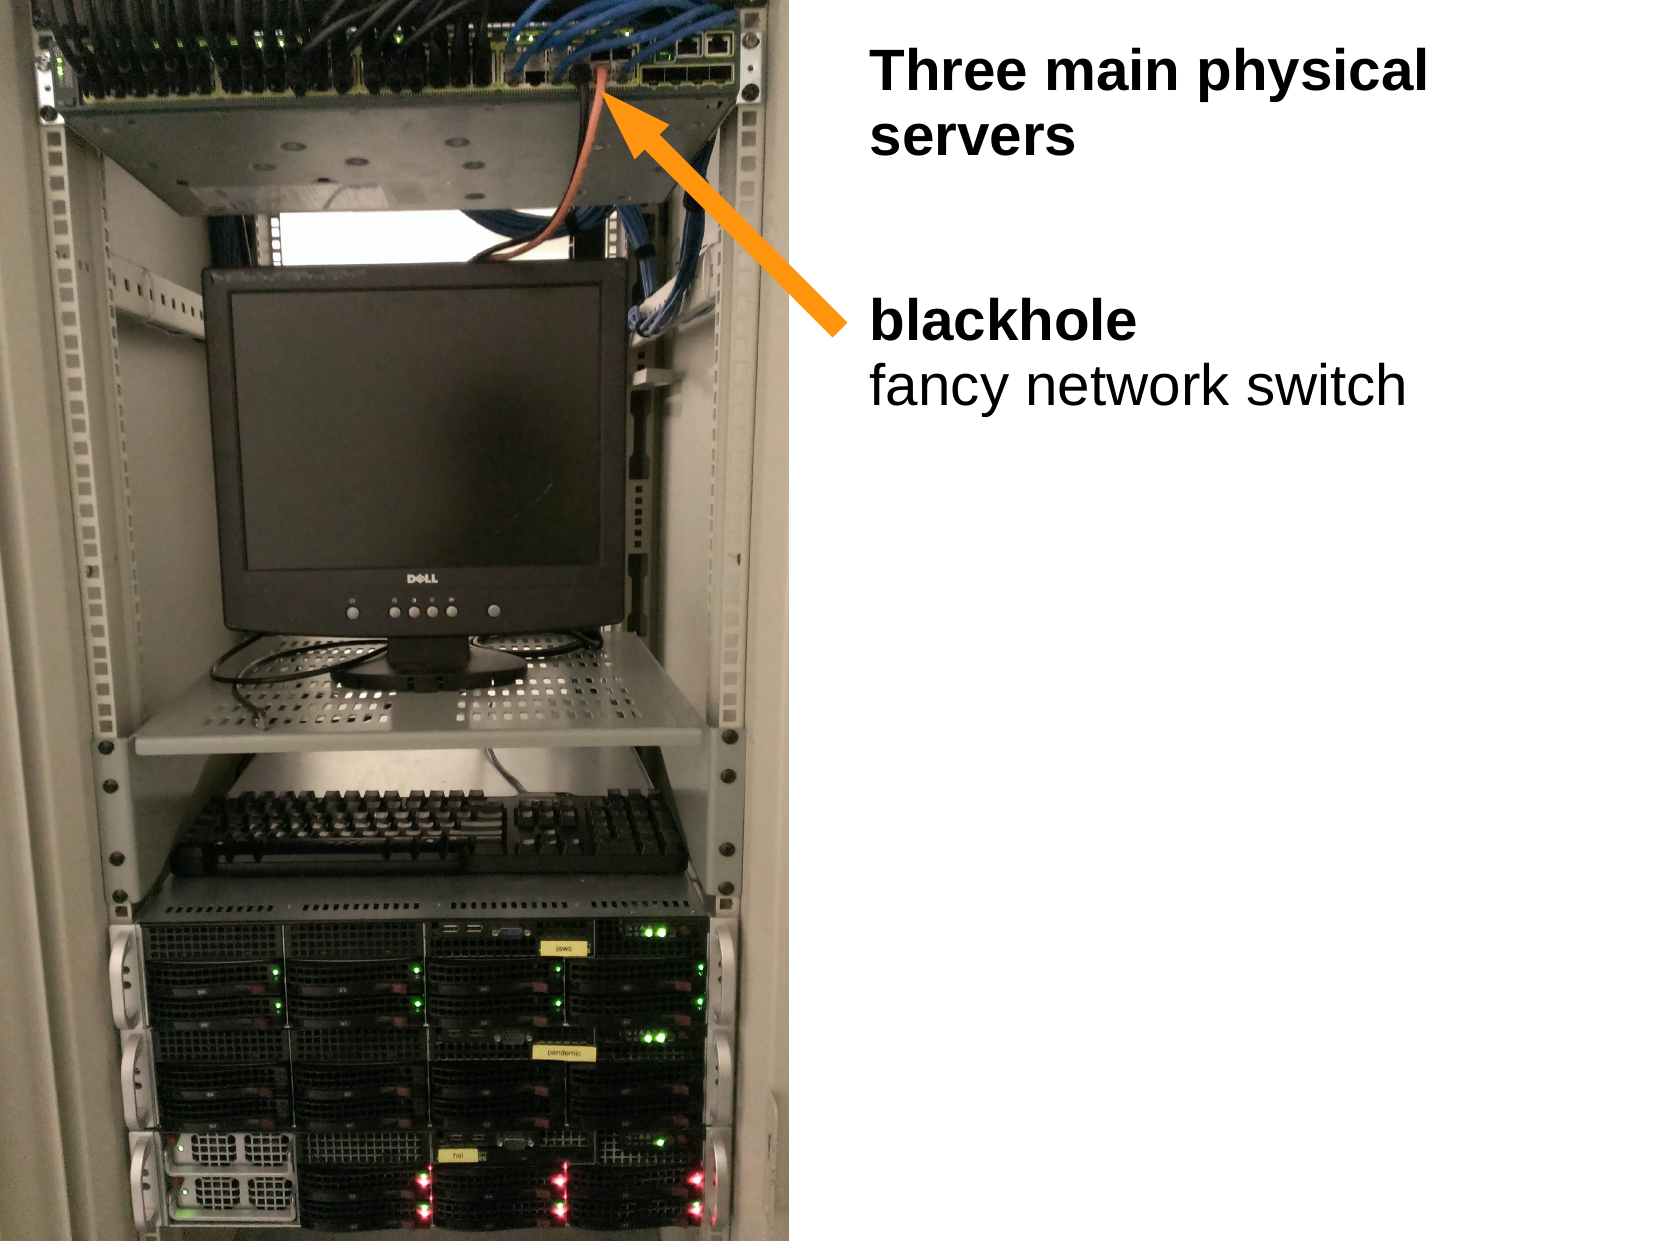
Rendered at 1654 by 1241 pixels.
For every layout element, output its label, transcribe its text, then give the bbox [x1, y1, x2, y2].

picture [0, 0, 789, 1241]
text_box blackhole fancy network switch [855, 280, 1591, 556]
text_box Three main physical servers [855, 30, 1636, 175]
